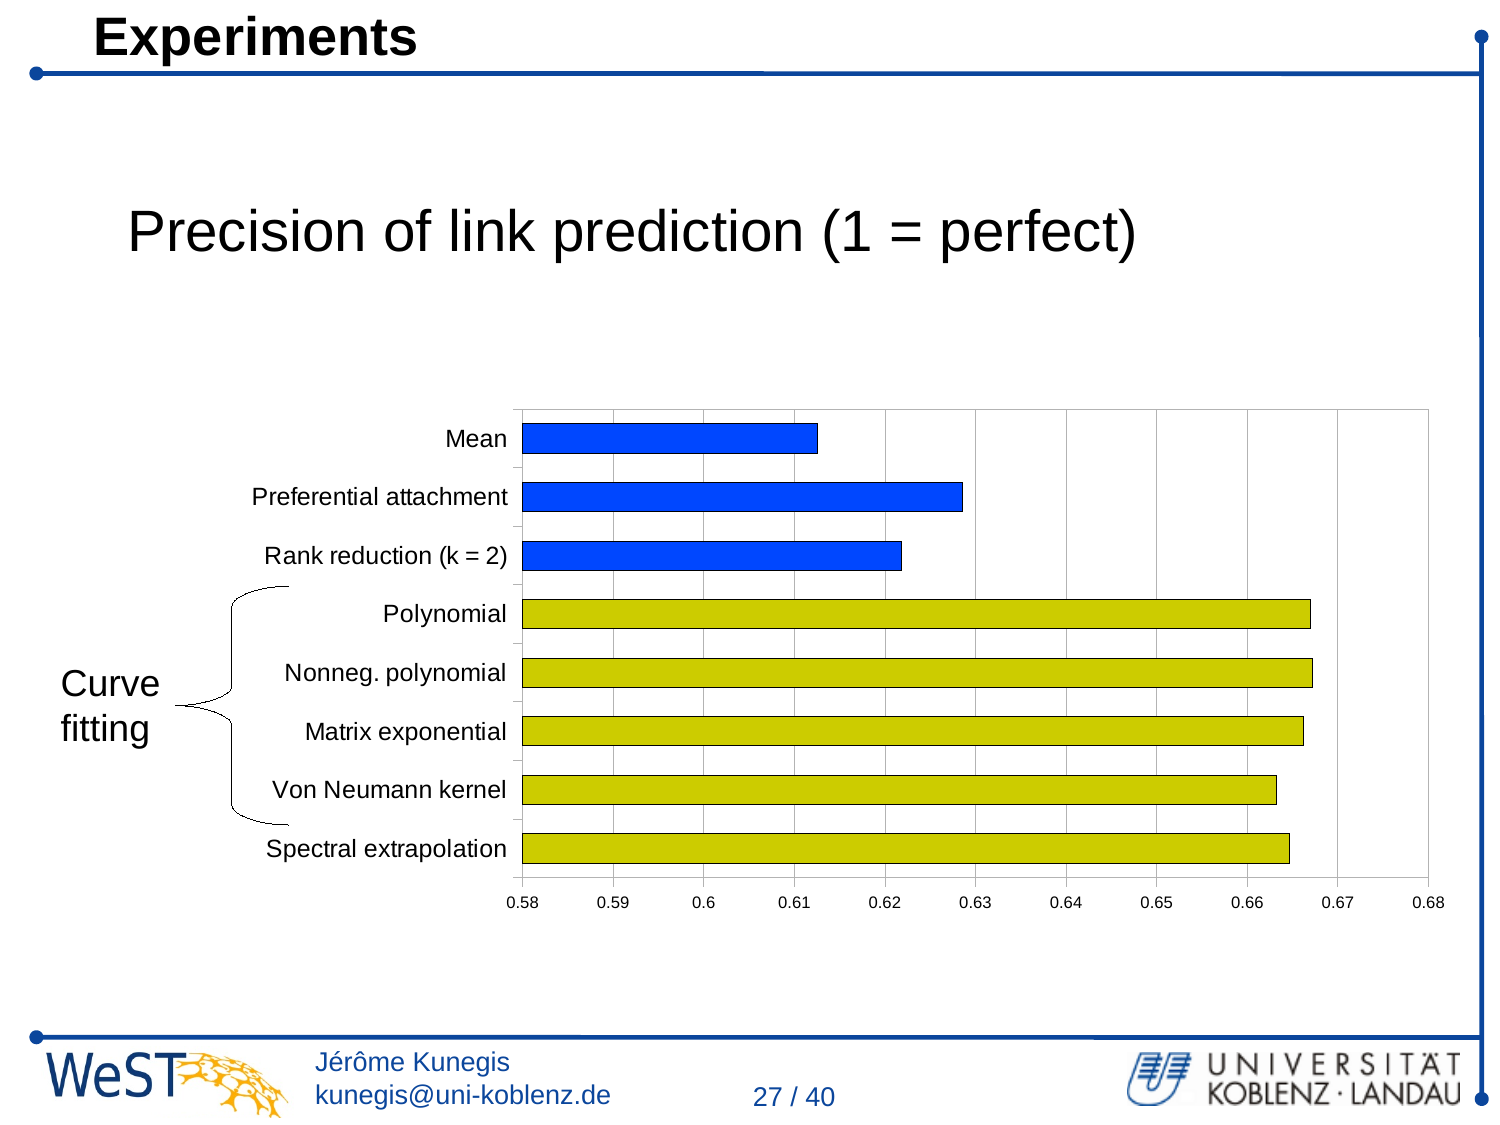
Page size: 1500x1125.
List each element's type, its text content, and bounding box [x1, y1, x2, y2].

picture [1127, 1052, 1460, 1106]
picture [41, 1046, 302, 1118]
text_box Experiments [78, 0, 1477, 74]
text_box Precision of link prediction (1 = perfect) [112, 185, 1463, 1011]
chart [226, 398, 1471, 922]
text_box Curve fitting [45, 651, 176, 757]
